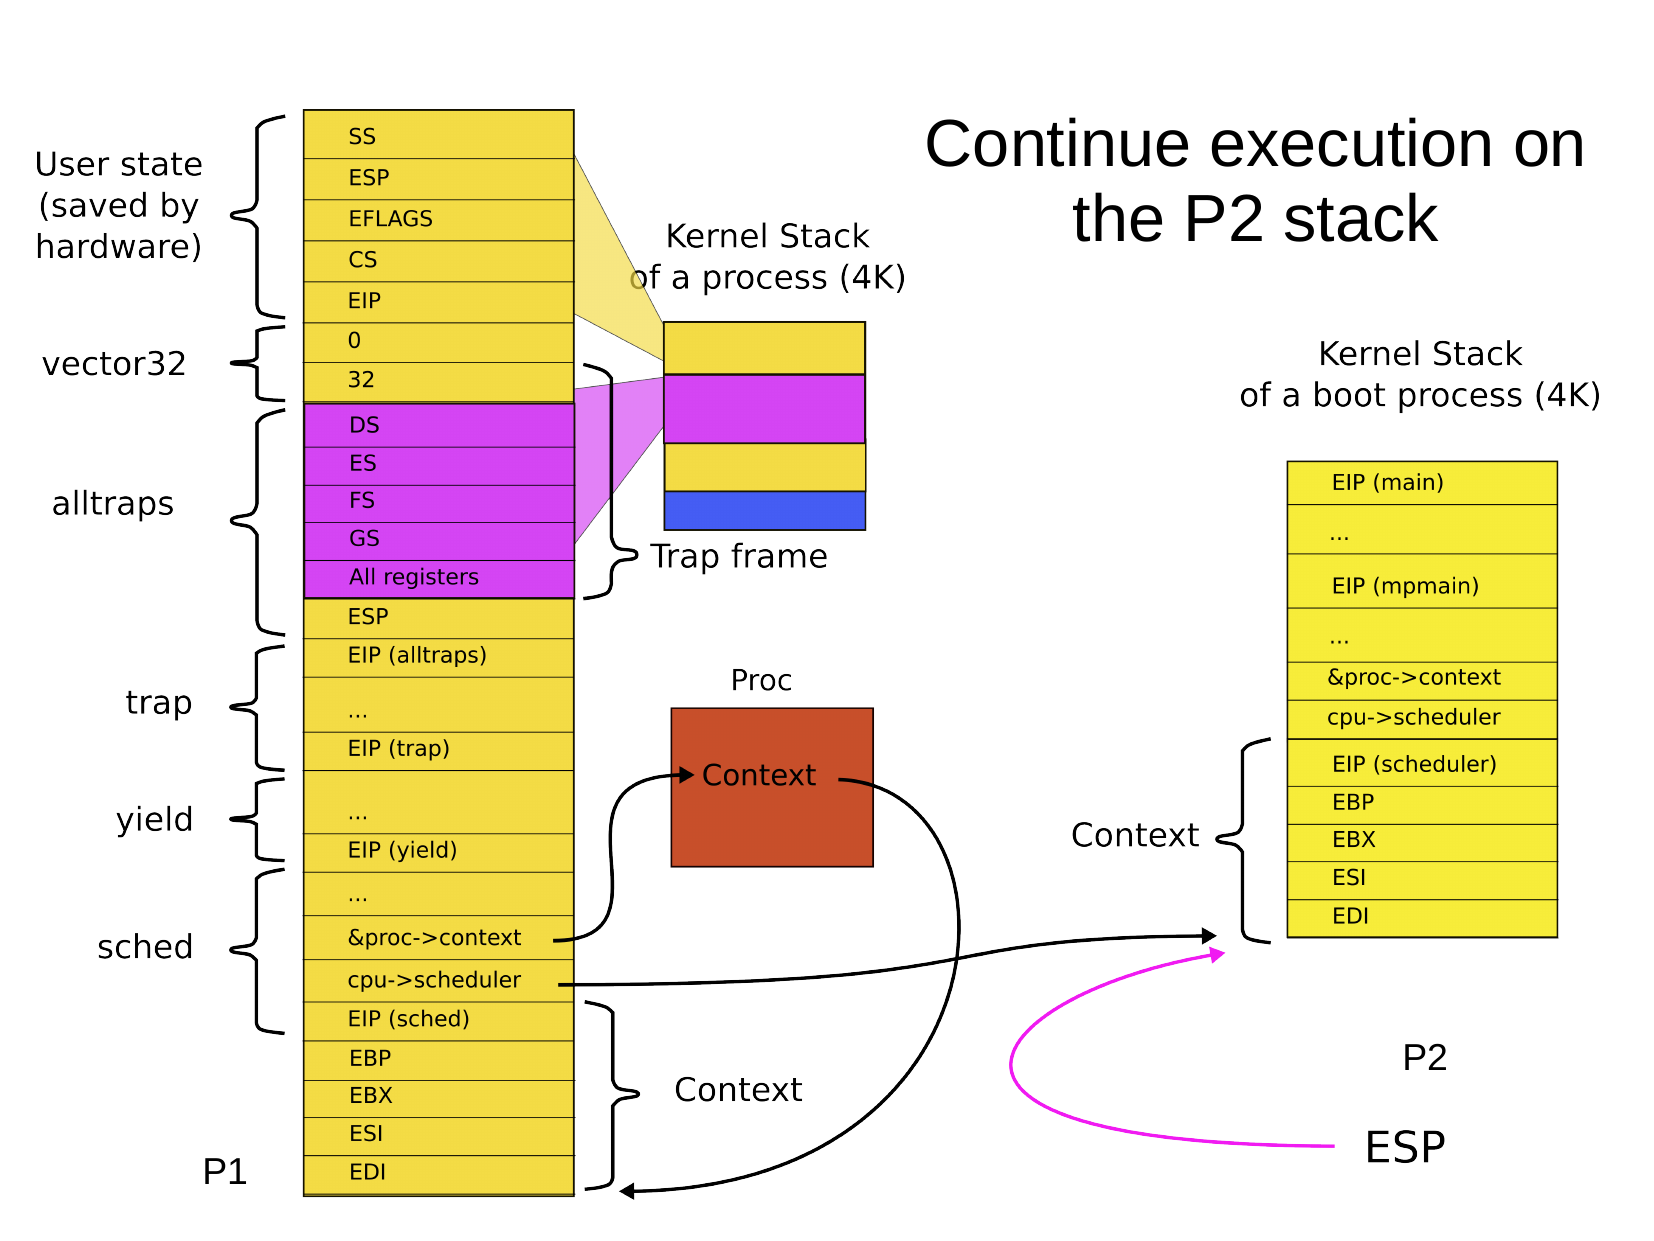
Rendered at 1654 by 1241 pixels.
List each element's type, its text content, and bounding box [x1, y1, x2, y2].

text_box P2 [1387, 1028, 1463, 1086]
picture [37, 109, 1599, 1201]
list Continue execution on the P2 stack [900, 105, 1613, 301]
text_box P1 [187, 1143, 263, 1201]
